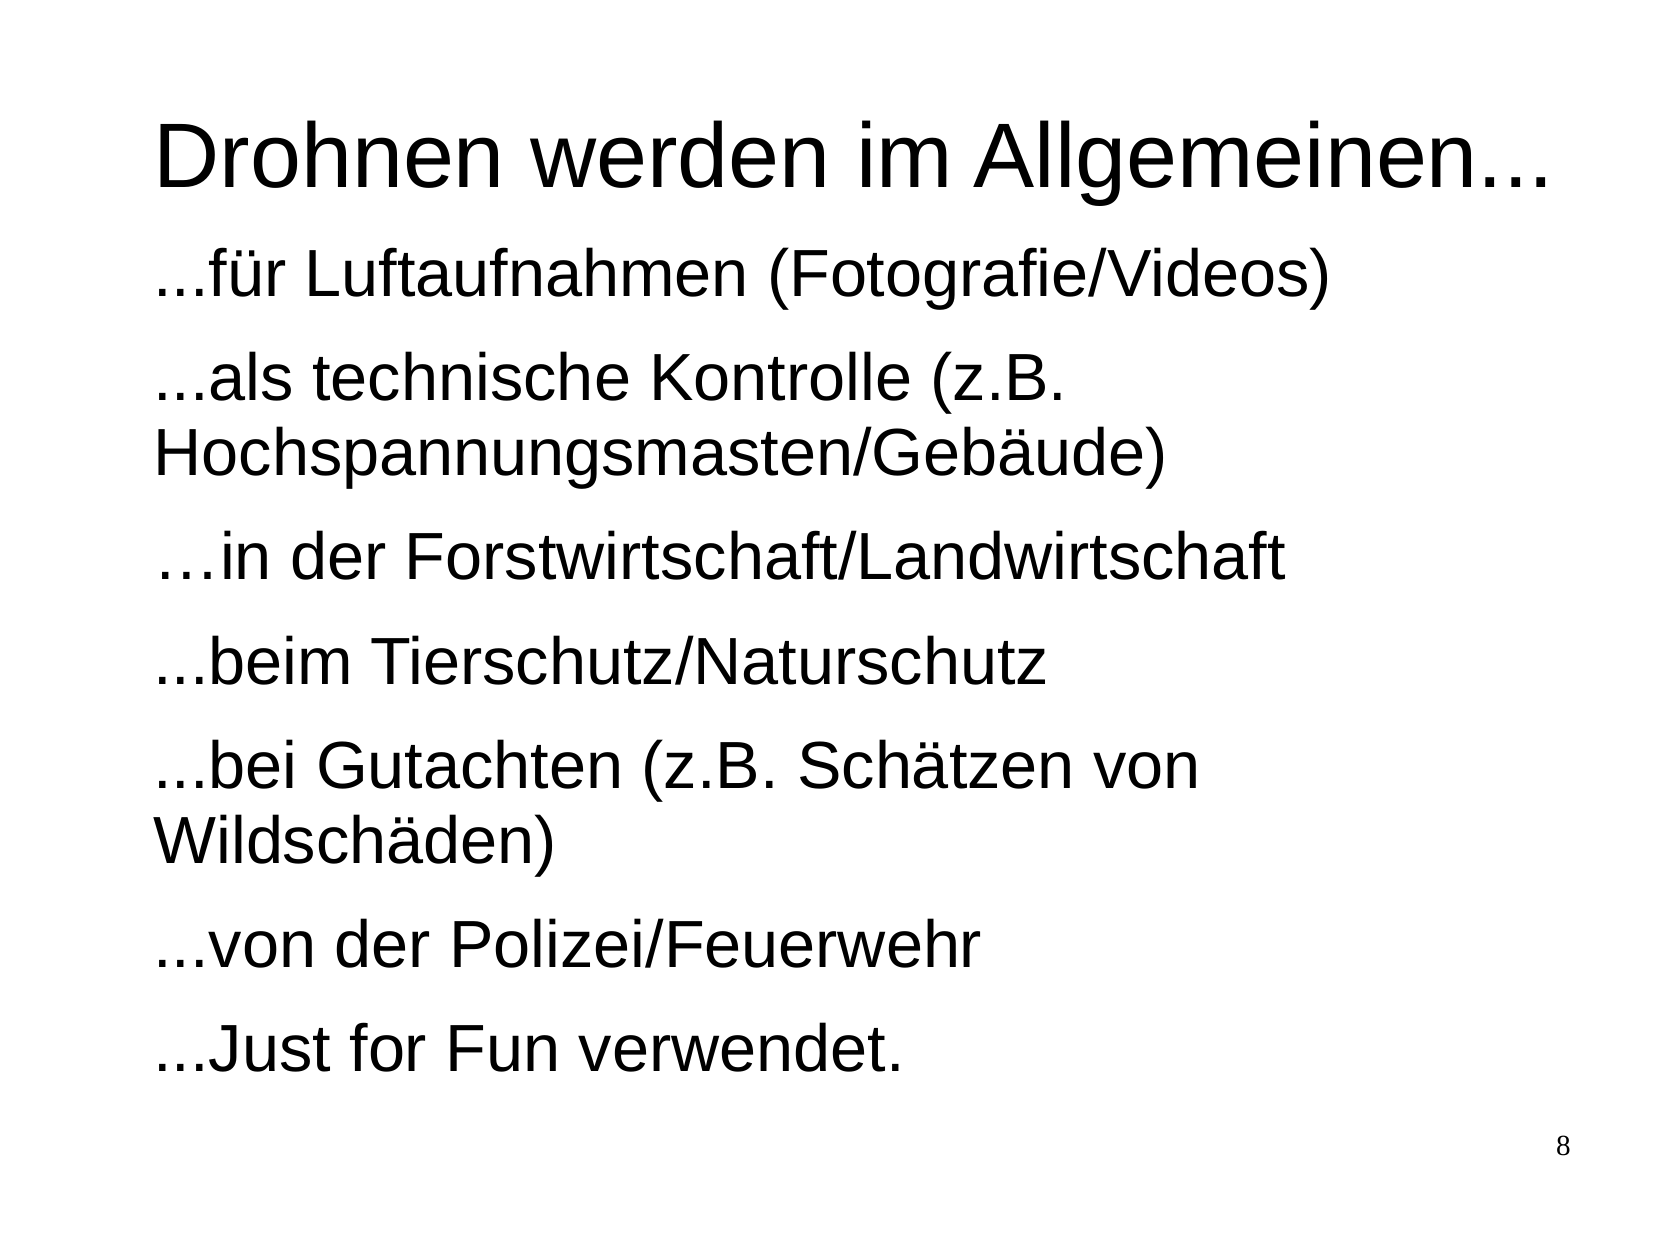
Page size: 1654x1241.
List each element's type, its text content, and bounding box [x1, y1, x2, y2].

list Drohnen werden im Allgemeinen... ...für Luftaufnahmen (Fotografie/Videos) ...als technische Kontrolle (z.B. Hochspannungsmasten/Gebäude) …in der Forstwirtschaft/Landwirtschaft ...beim Tierschutz/Naturschutz ...bei Gutachten (z.B. Schätzen von Wildschäden) ...von der Polizei/Feuerwehr ...Just for Fun verwendet. [82, 0, 1571, 1191]
